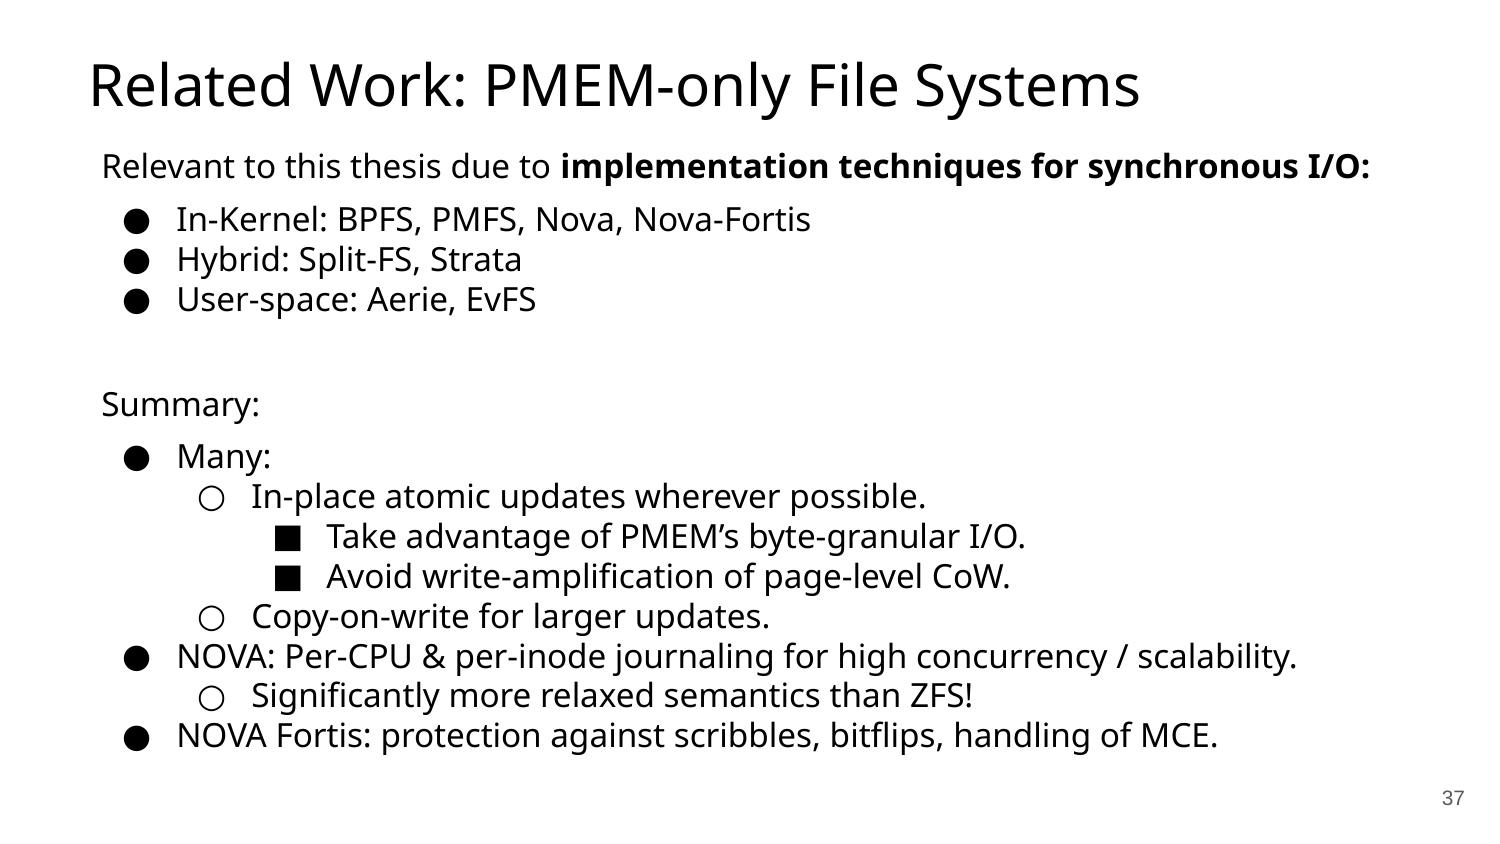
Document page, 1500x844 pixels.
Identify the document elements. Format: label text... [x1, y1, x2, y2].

title Related Work: PMEM-only File Systems [73, 33, 1466, 165]
text_box Relevant to this thesis due to implementation techniques for synchronous I/O: In-Kernel: BPFS, PMFS, Nova, Nova-Fortis Hybrid: Split-FS, Strata User-space: Aerie, EvFS Summary: Many: In-place atomic updates wherever possible. Take advantage of PMEM’s byte-granular I/O. Avoid write-amplification of page-level CoW. Copy-on-write for larger updates. NOVA: Per-CPU & per-inode journaling for high concurrency / scalability. Significantly more relaxed semantics than ZFS! NOVA Fortis: protection against scribbles, bitflips, handling of MCE. [86, 130, 1441, 776]
slide_number <number> [1389, 764, 1480, 830]
